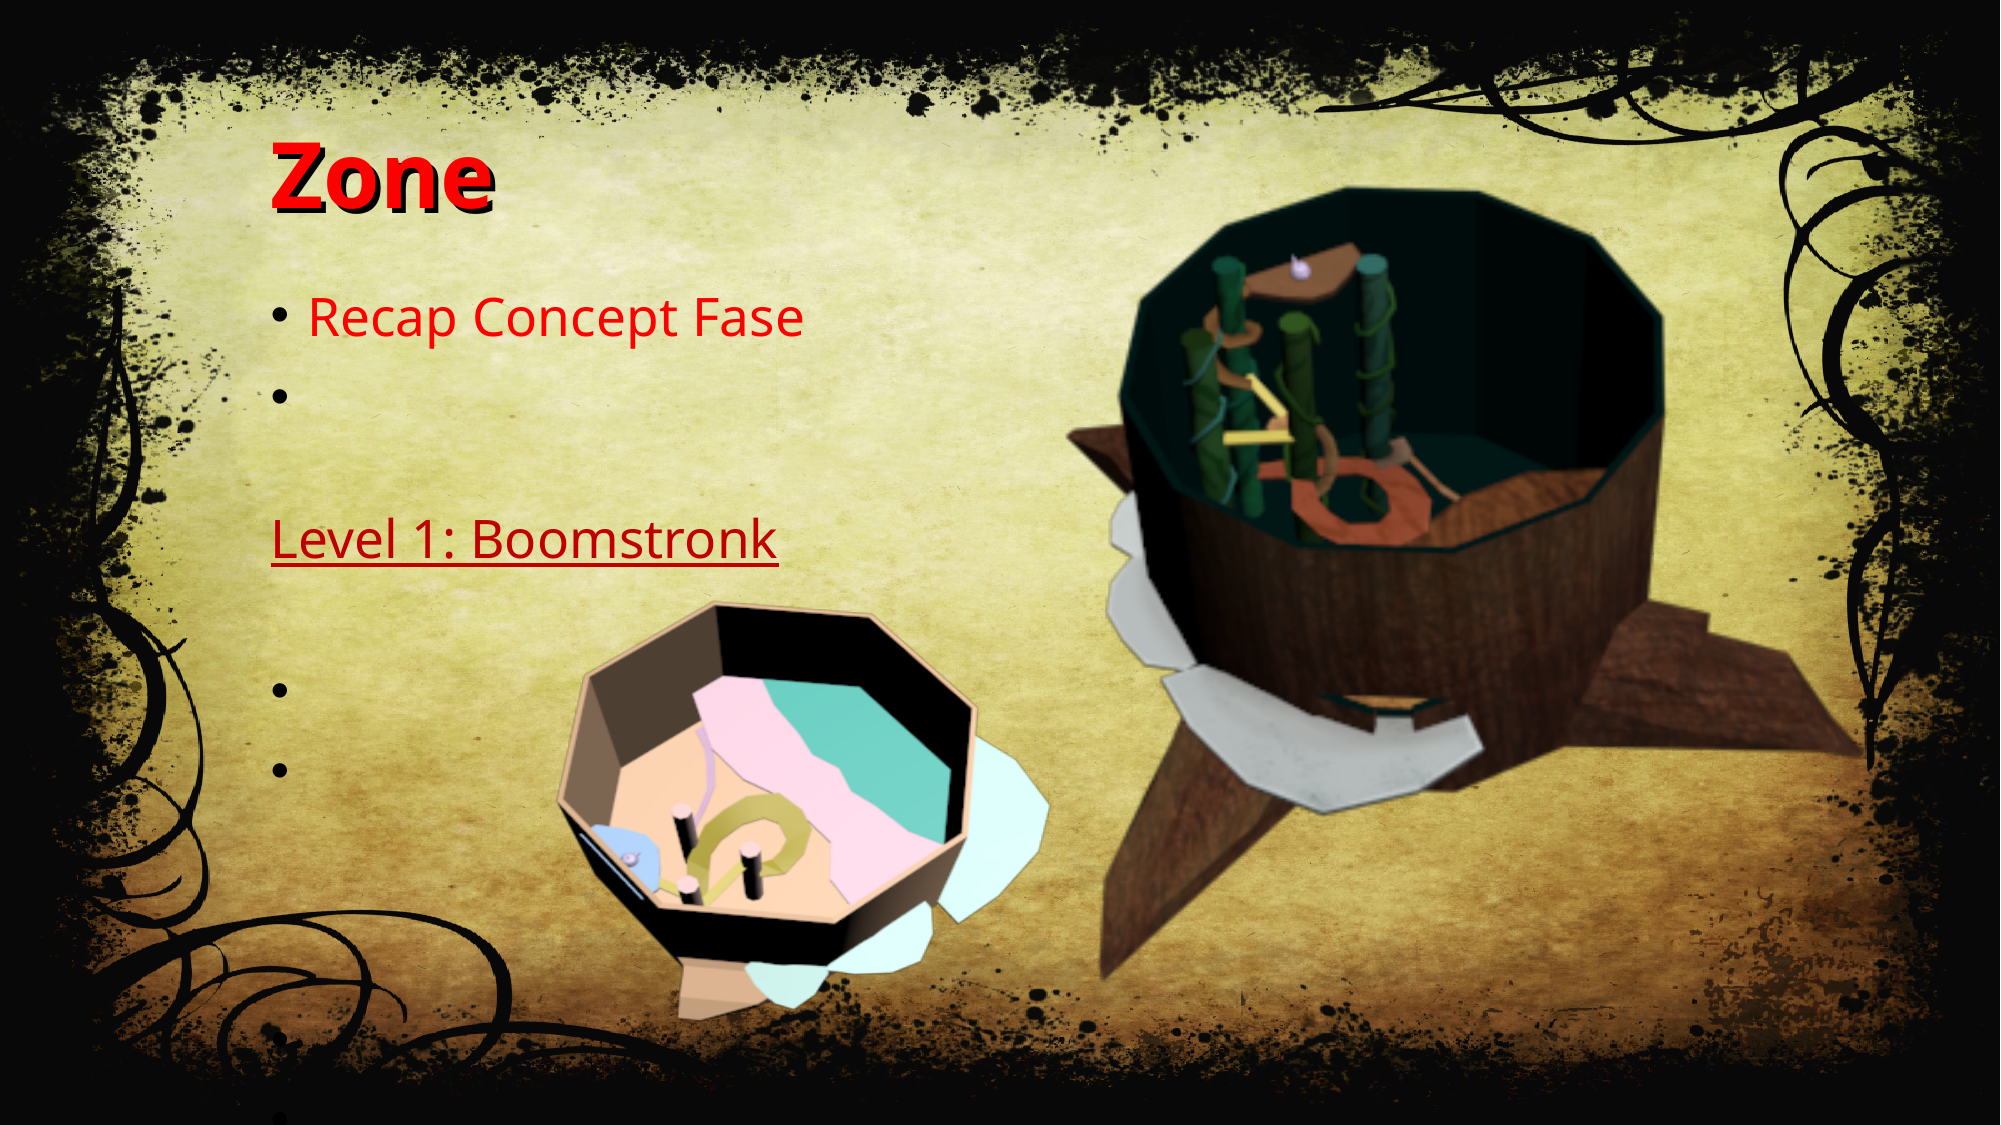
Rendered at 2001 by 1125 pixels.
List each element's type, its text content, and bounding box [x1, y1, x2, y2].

picture [218, 0, 2000, 1125]
list Recap Concept Fase Level 1: Boomstronk [255, 288, 557, 452]
title Zone [255, 70, 557, 288]
